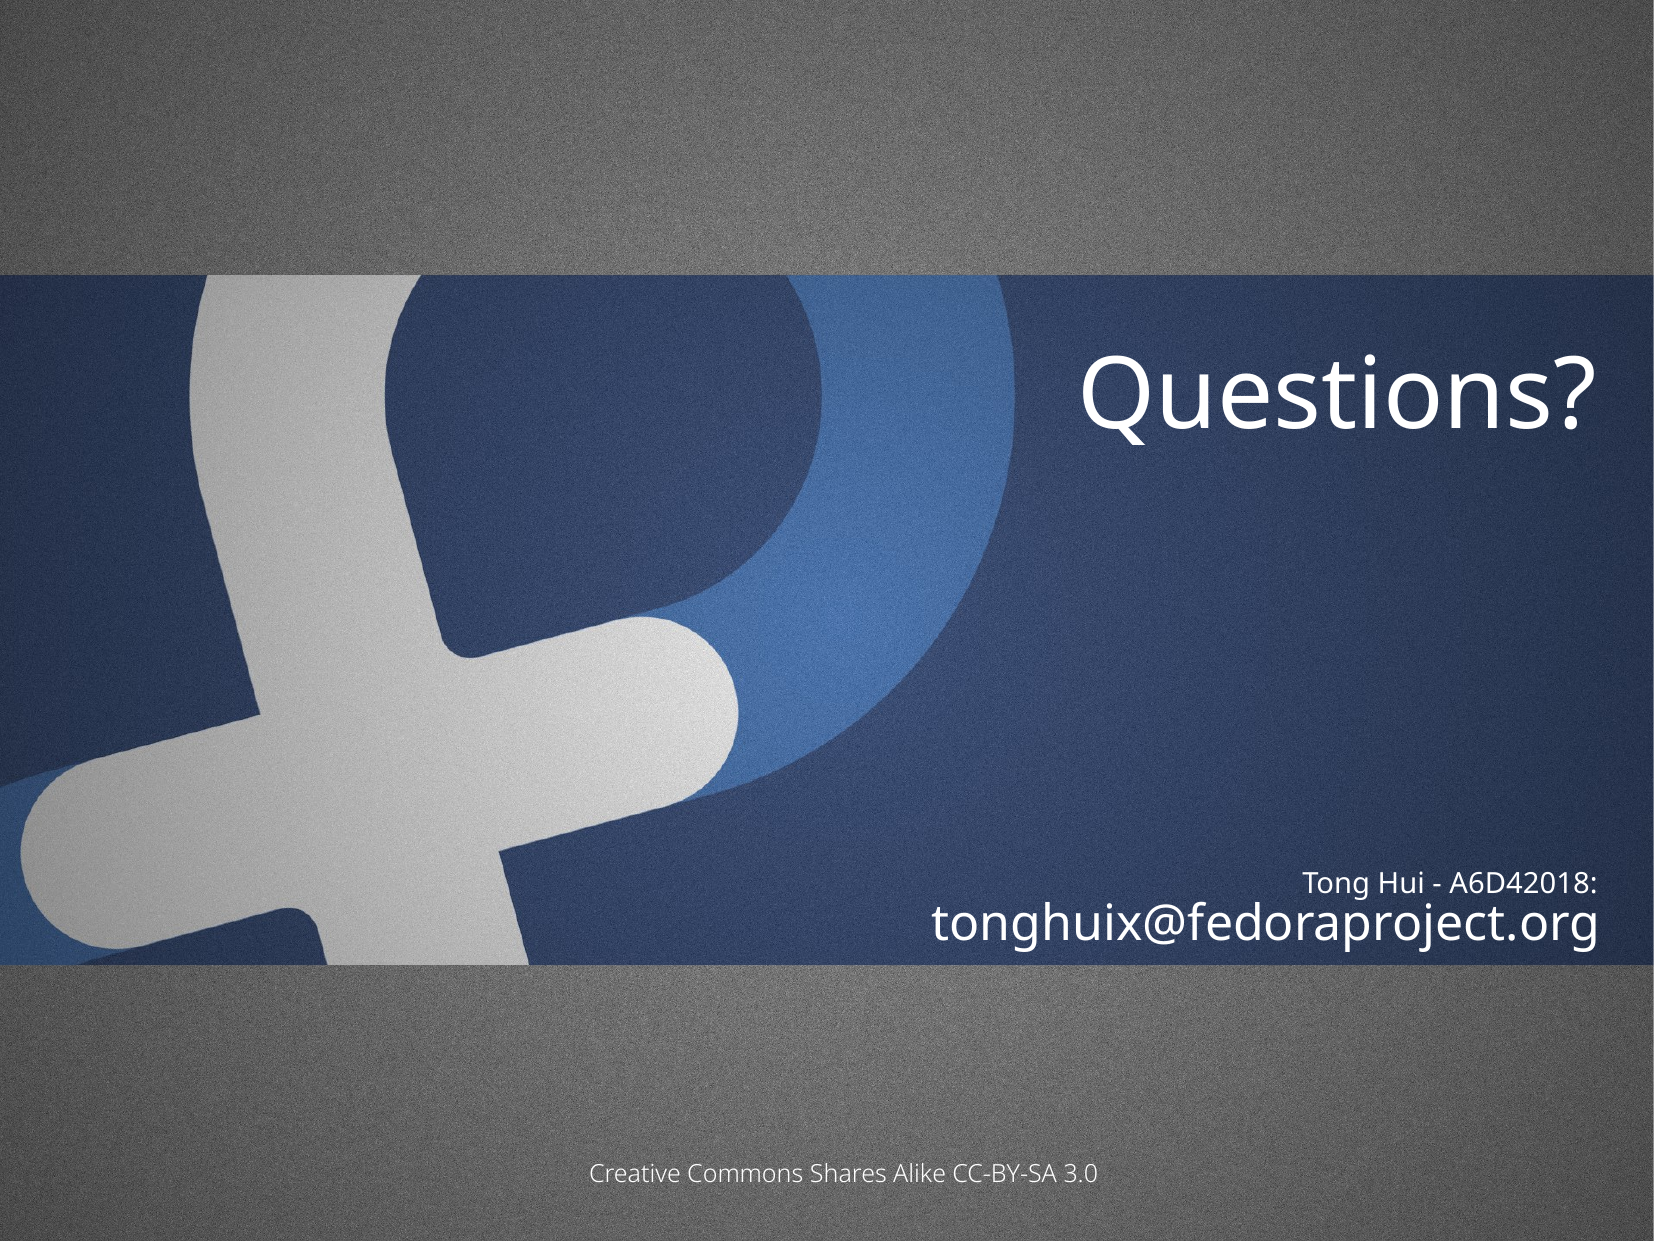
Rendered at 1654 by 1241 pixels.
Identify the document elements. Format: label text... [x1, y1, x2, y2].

text_box Creative Commons Shares Alike CC-BY-SA 3.0 [75, 1126, 1613, 1197]
title Questions? [22, 331, 1598, 448]
picture [0, 0, 1654, 1241]
text_box Tong Hui - A6D42018: [77, 854, 1613, 904]
text_box tonghuix@fedoraproject.org [80, 879, 1616, 953]
